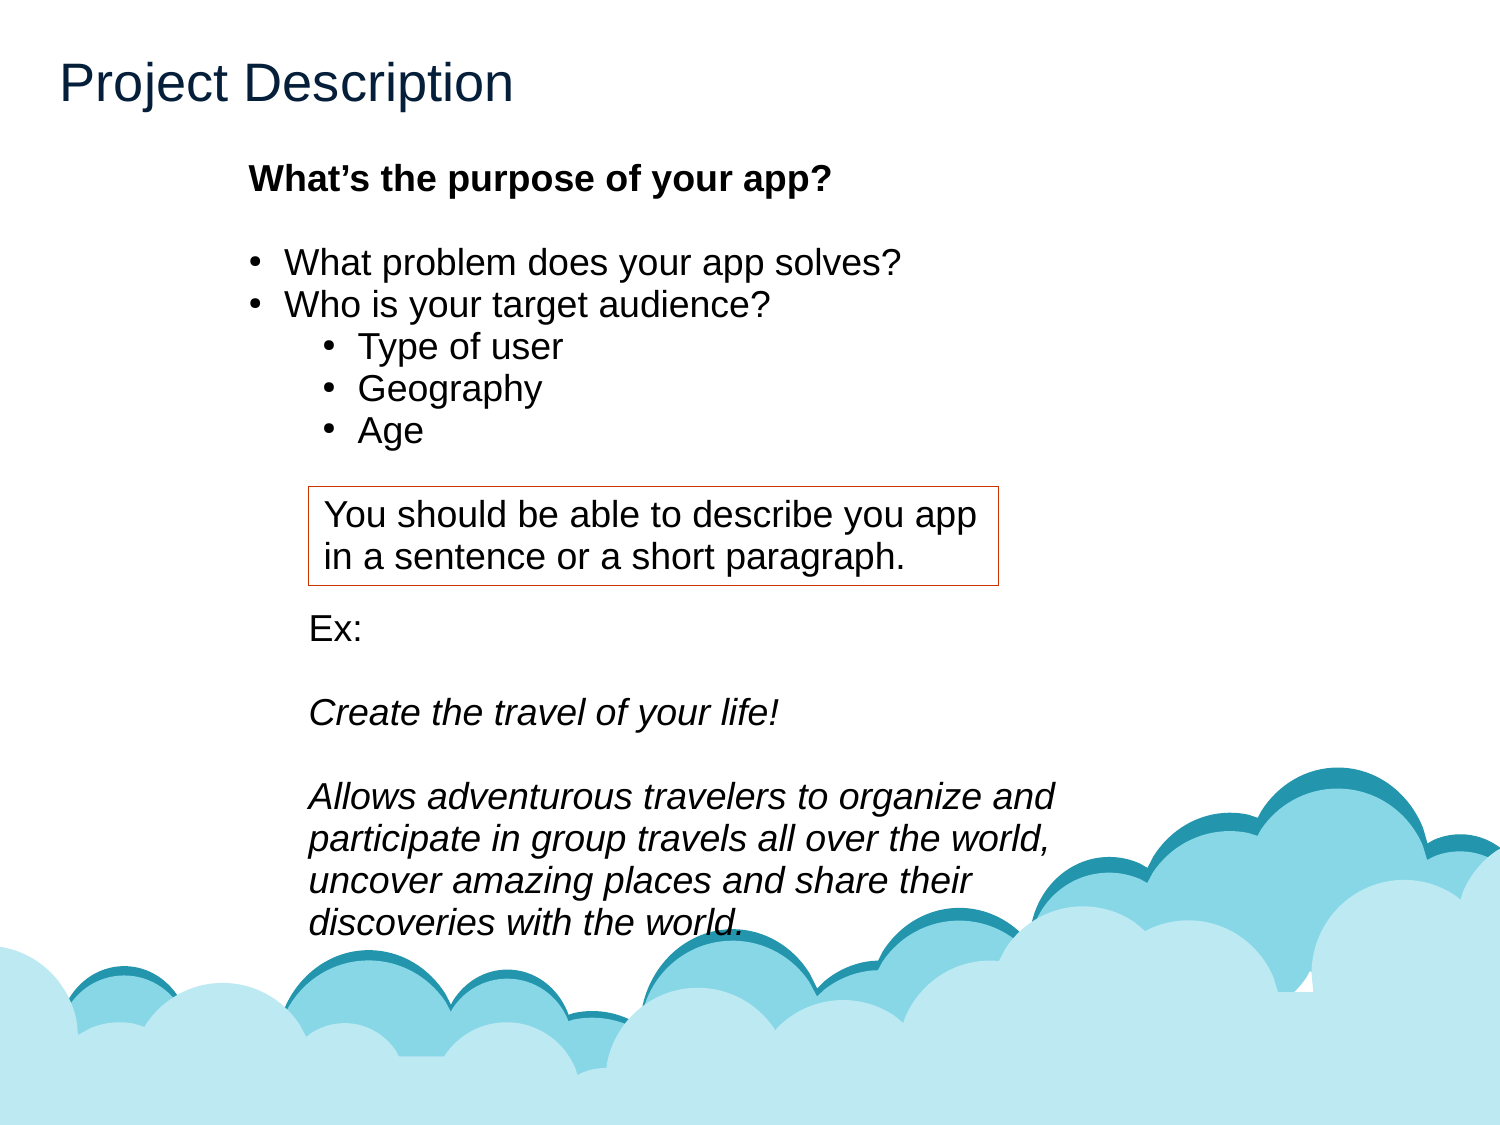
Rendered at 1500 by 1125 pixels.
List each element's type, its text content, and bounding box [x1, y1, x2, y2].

text_box What’s the purpose of your app? What problem does your app solves? Who is your target audience? Type of user Geography Age [233, 149, 1269, 496]
text_box Ex: Create the travel of your life! Allows adventurous travelers to organize and participate in group travels all over the world, uncover amazing places and share their discoveries with the world. [293, 600, 1179, 951]
text_box You should be able to describe you app in a sentence or a short paragraph. [308, 486, 999, 586]
text_box Project Description [45, 45, 556, 136]
